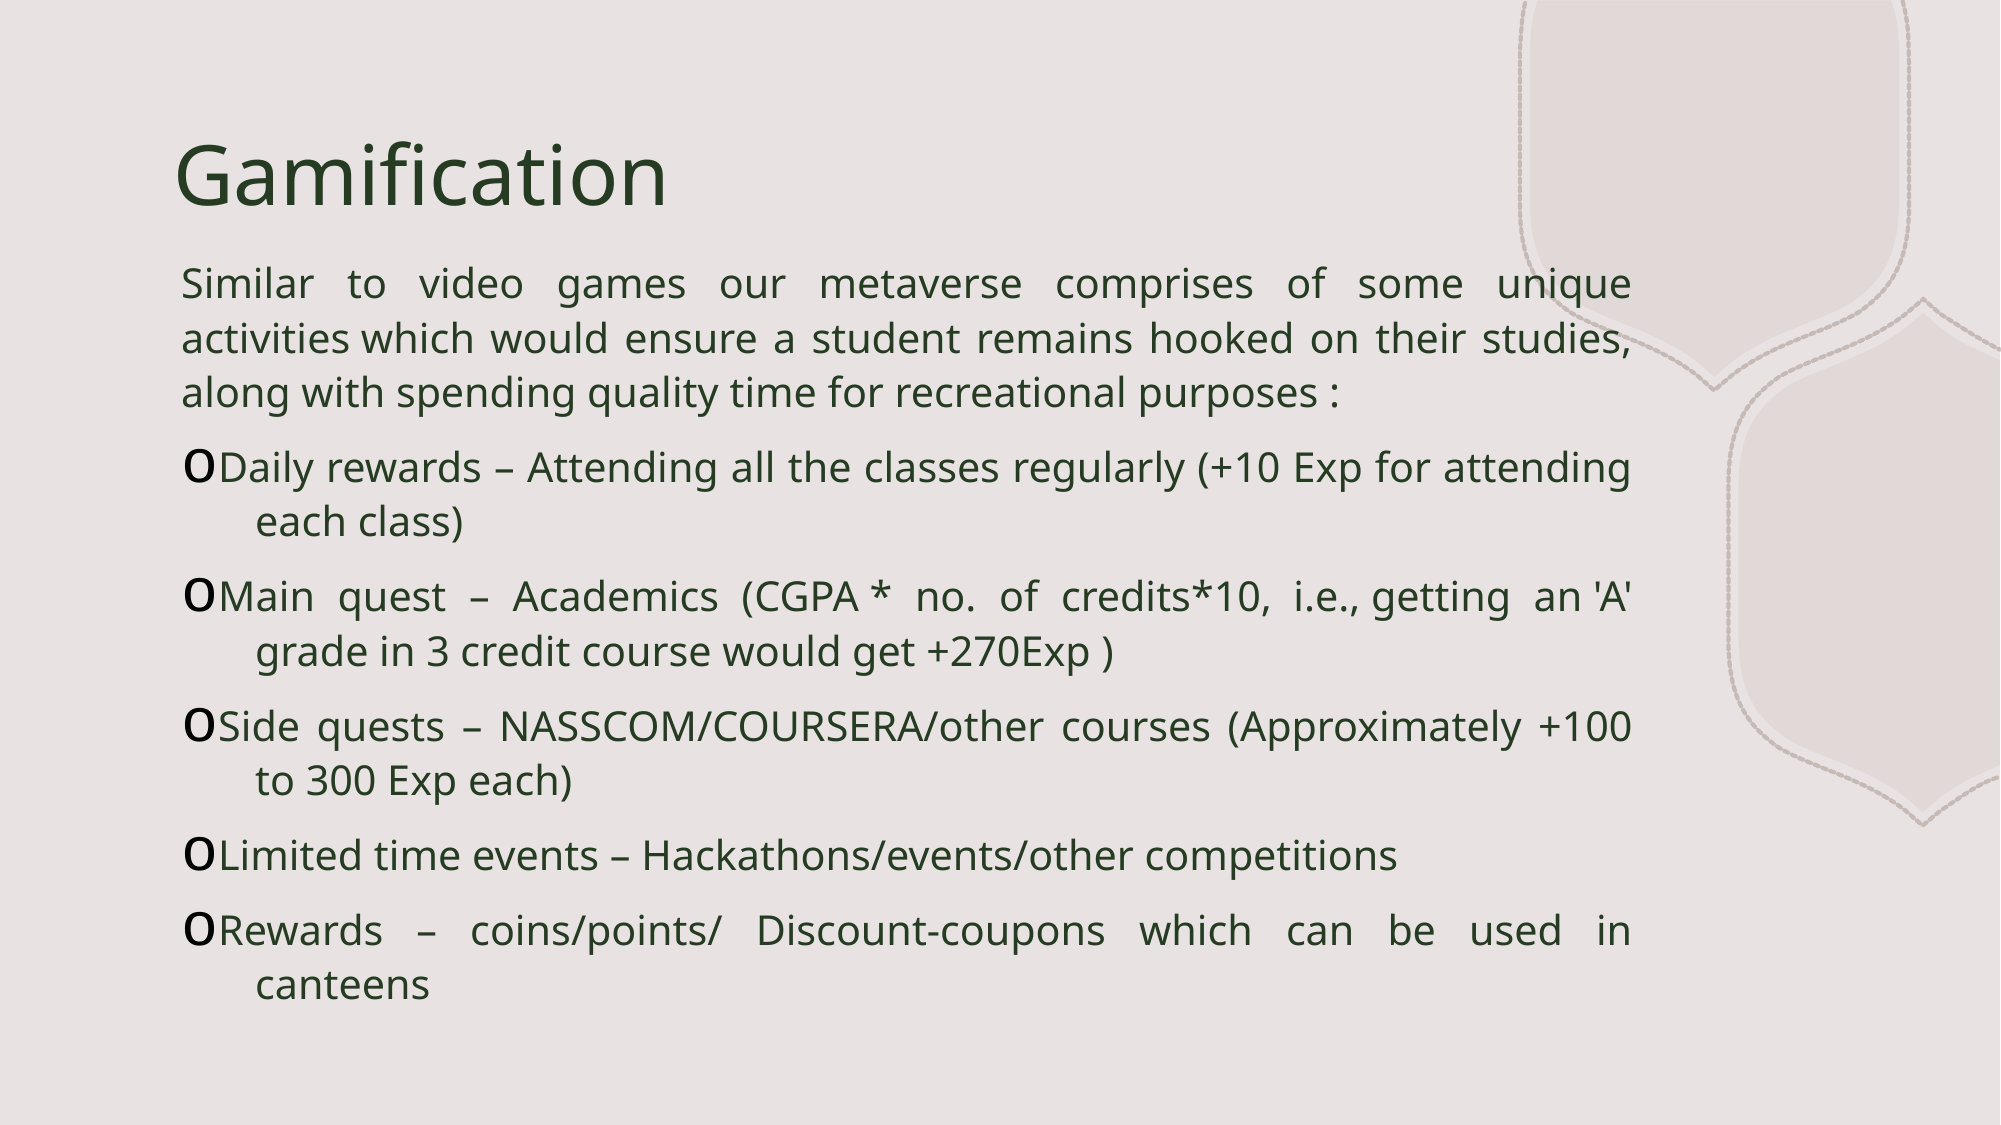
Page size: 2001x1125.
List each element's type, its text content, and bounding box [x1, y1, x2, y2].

list Similar to video games our metaverse comprises of some unique activities which would ensure a student remains hooked on their studies, along with spending quality time for recreational purposes : Daily rewards – Attending all the classes regularly (+10 Exp for attending each class) Main quest – Academics (CGPA * no. of credits*10, i.e., getting an 'A' grade in 3 credit course would get +270Exp ) Side quests – NASSCOM/COURSERA/other courses (Approximately +100 to 300 Exp each) Limited time events – Hackathons/events/other competitions Rewards – coins/points/ Discount-coupons which can be used in canteens [166, 245, 1648, 1024]
title Gamification [158, 84, 1648, 260]
